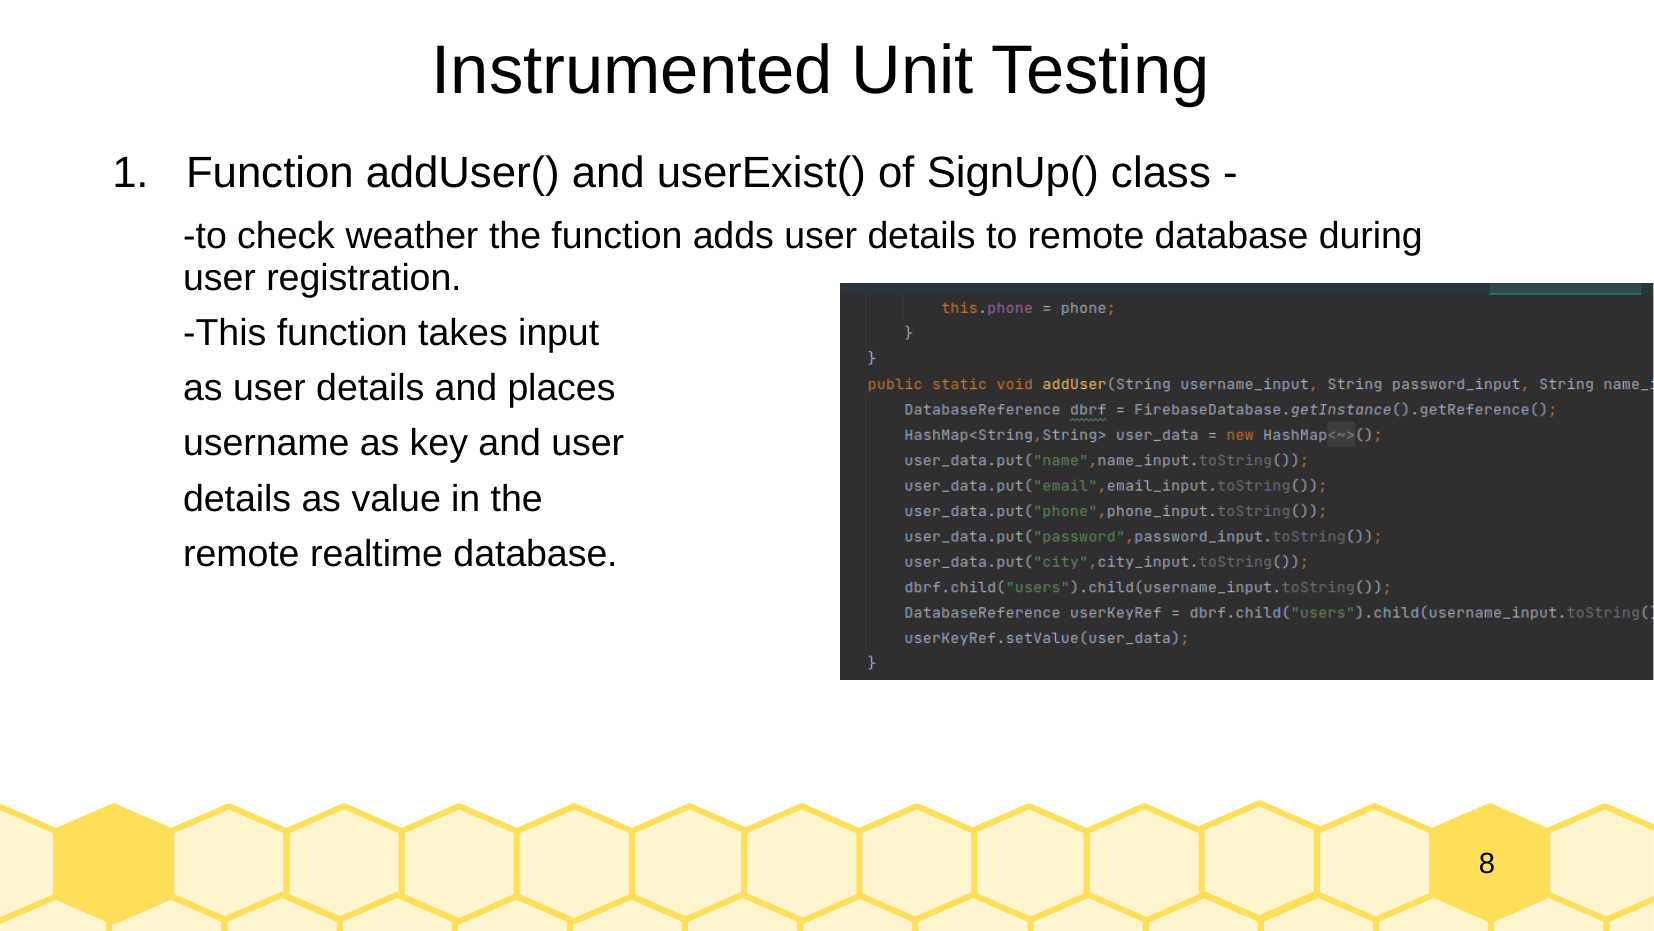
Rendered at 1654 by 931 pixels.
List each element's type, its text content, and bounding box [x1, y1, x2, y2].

picture [840, 283, 1654, 680]
title Instrumented Unit Testing [76, 0, 1565, 148]
list 1. Function addUser() and userExist() of SignUp() class - -to check weather the function adds user details to remote database during user registration. -This function takes input as user details and places username as key and user details as value in the remote realtime database. [0, 147, 1483, 758]
